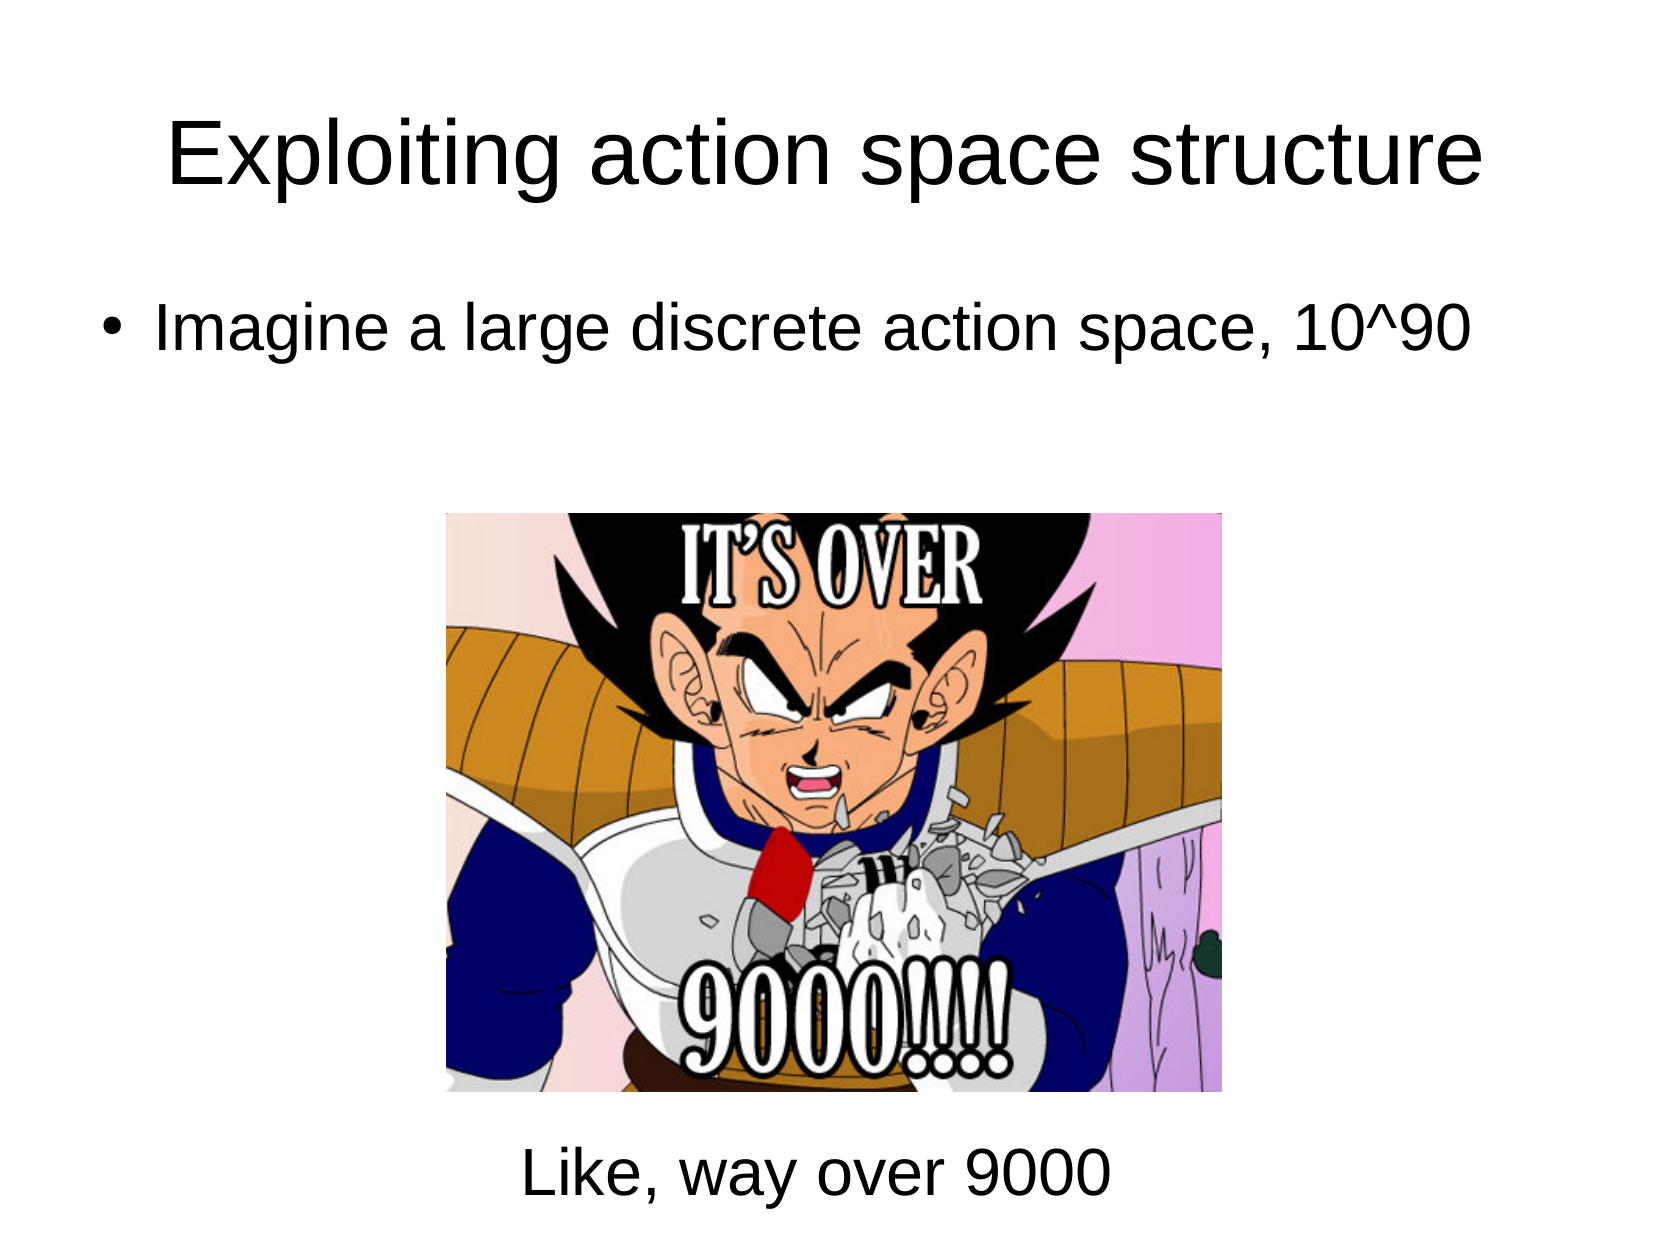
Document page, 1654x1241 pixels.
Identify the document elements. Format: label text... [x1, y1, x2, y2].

picture [446, 513, 1222, 1092]
text_box Like, way over 9000 [449, 1135, 1201, 1225]
title Exploiting action space structure [82, 49, 1571, 257]
list Imagine a large discrete action space, 10^90 [82, 290, 1571, 1010]
